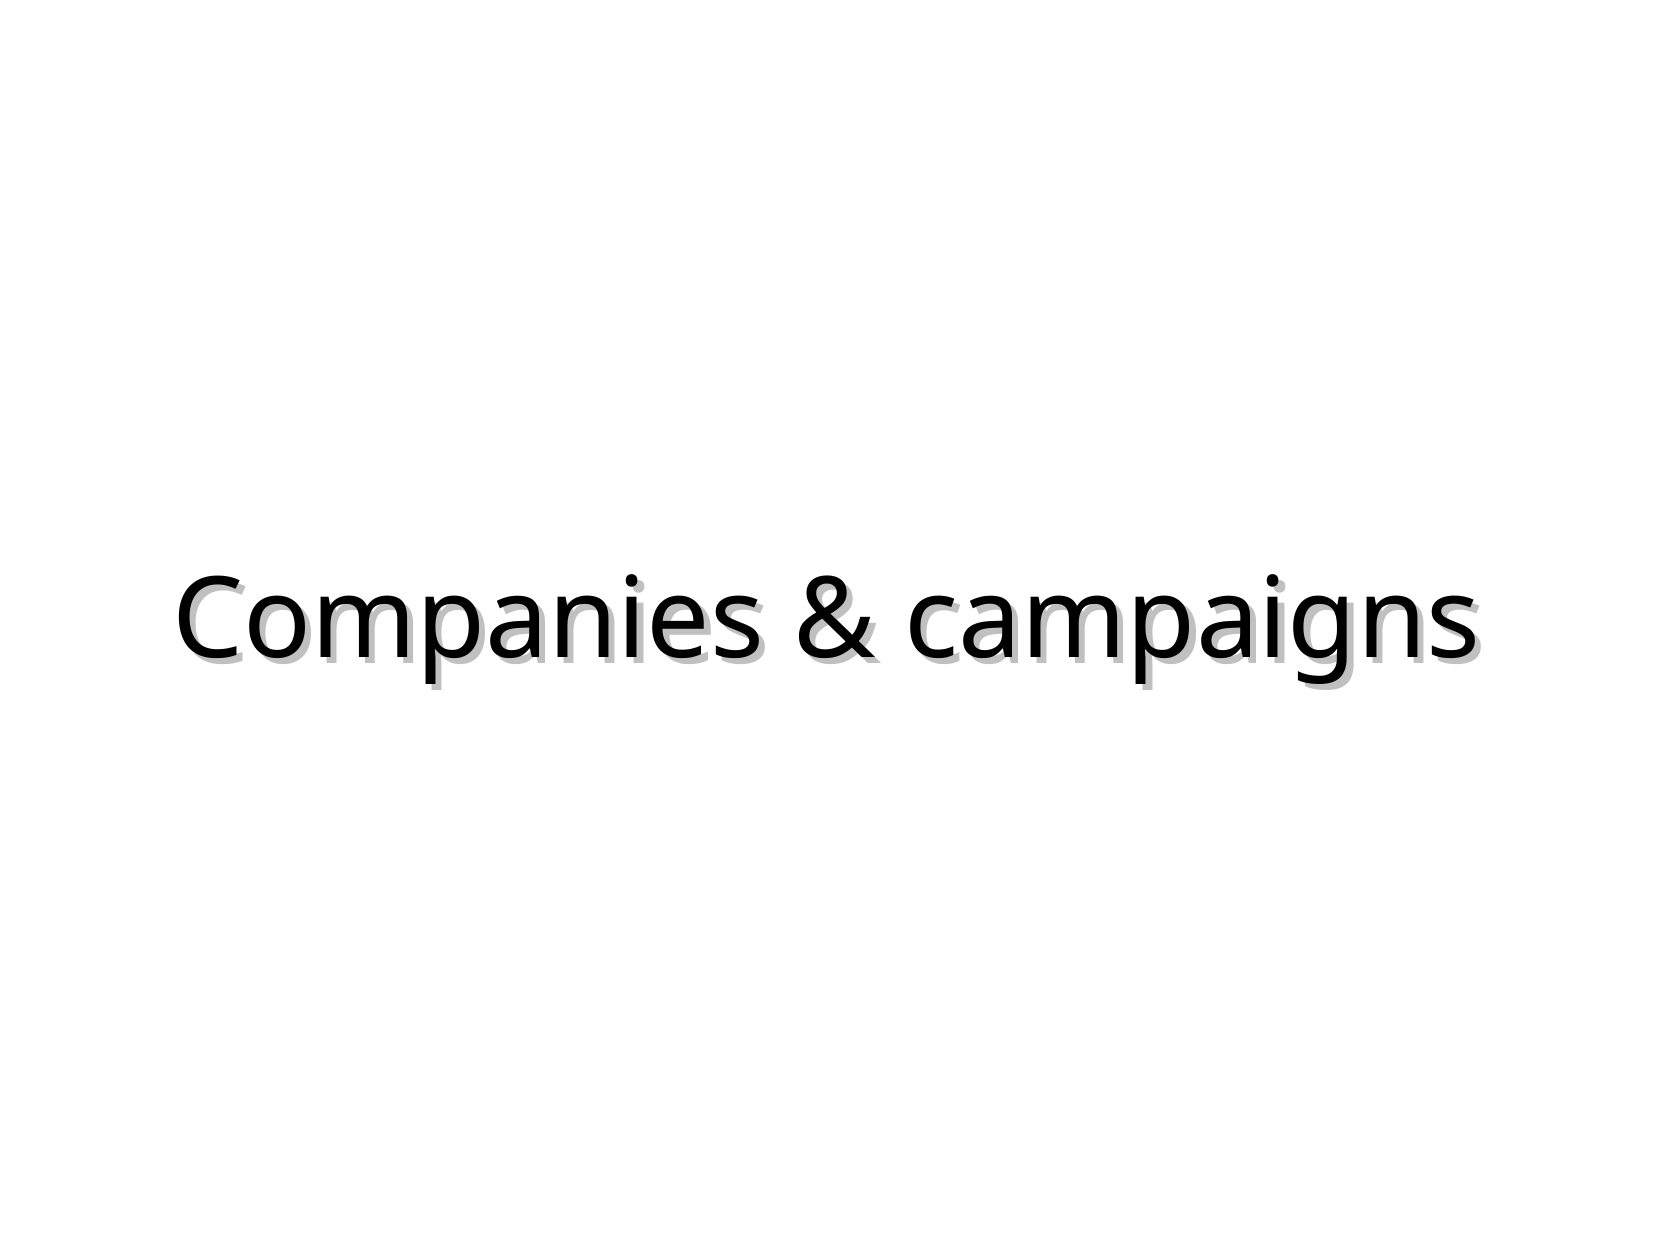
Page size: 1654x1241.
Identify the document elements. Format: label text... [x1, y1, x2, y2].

title Companies & campaigns [82, 510, 1571, 718]
